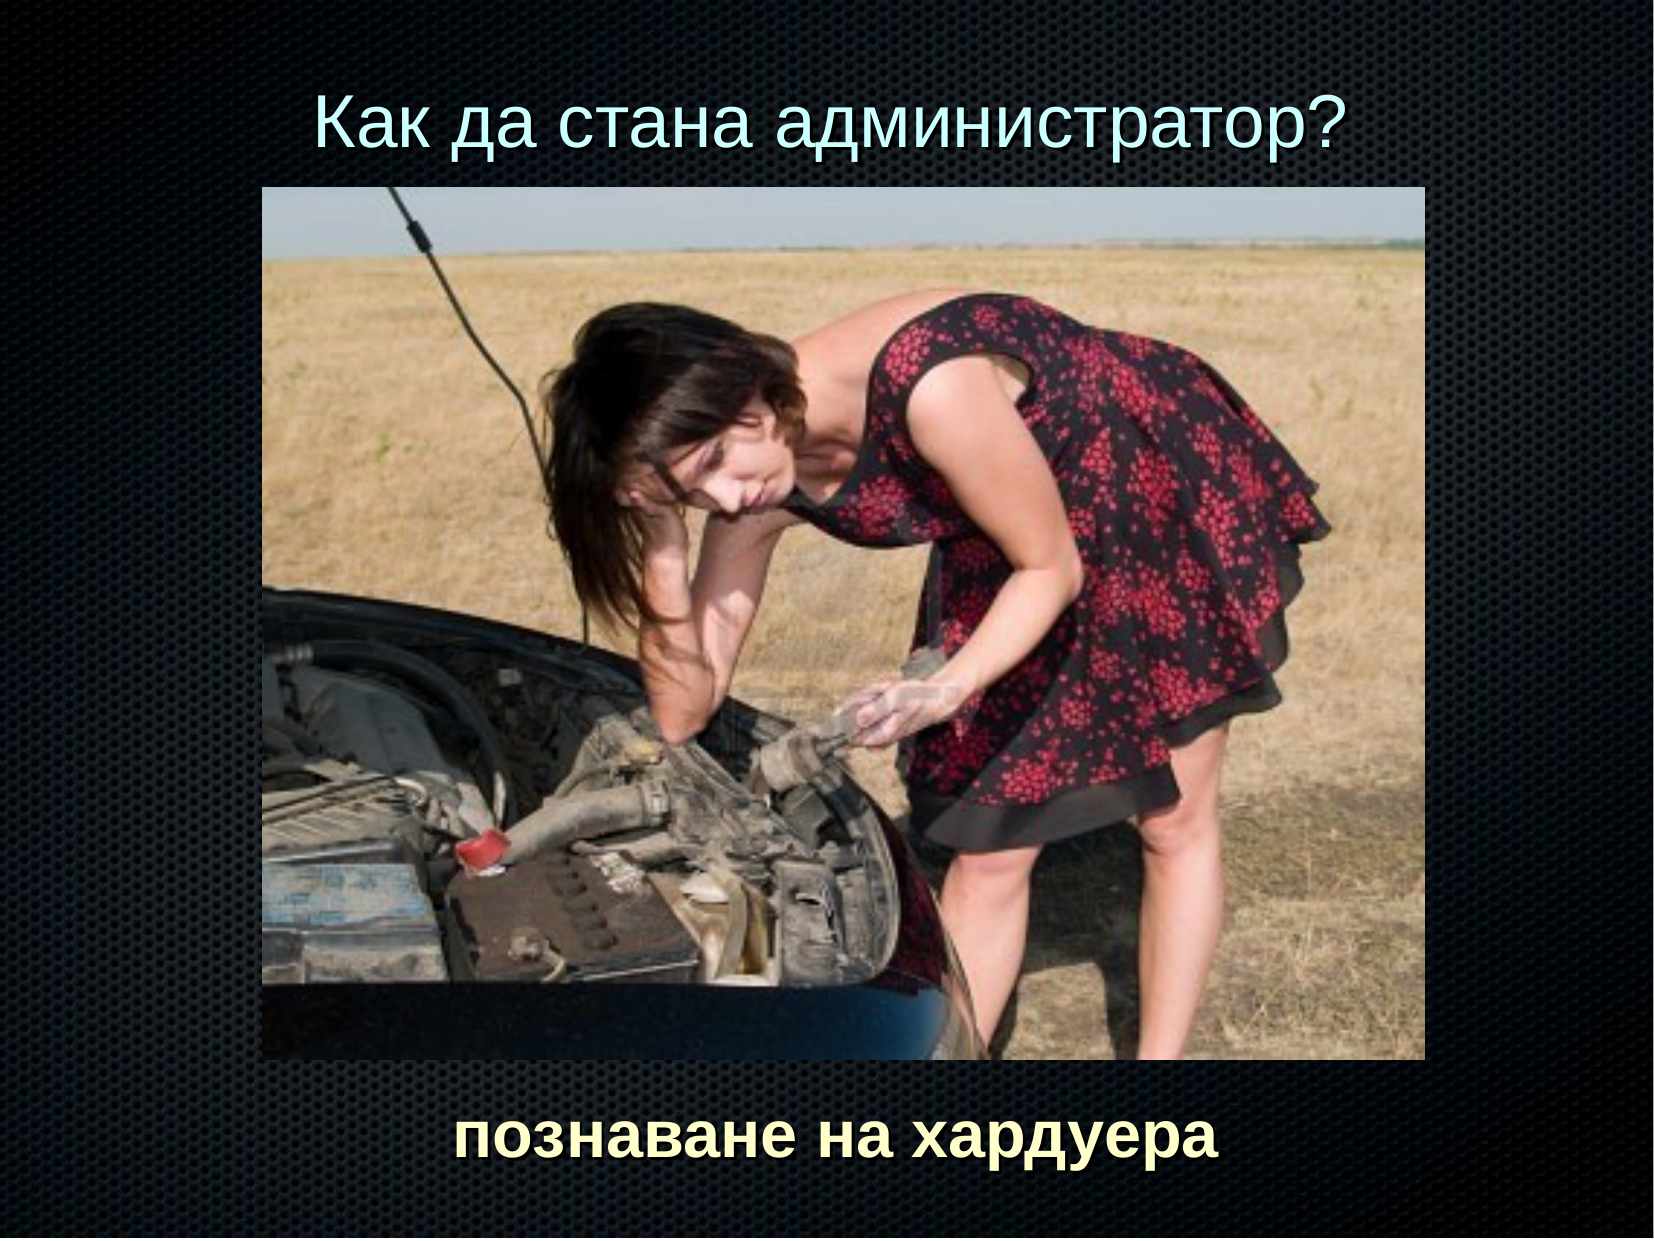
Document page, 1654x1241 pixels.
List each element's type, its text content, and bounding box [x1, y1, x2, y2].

list познаване на хардуера [82, 262, 1571, 1172]
picture [0, 0, 1654, 1238]
title Как да стана администратор? [86, 25, 1576, 218]
